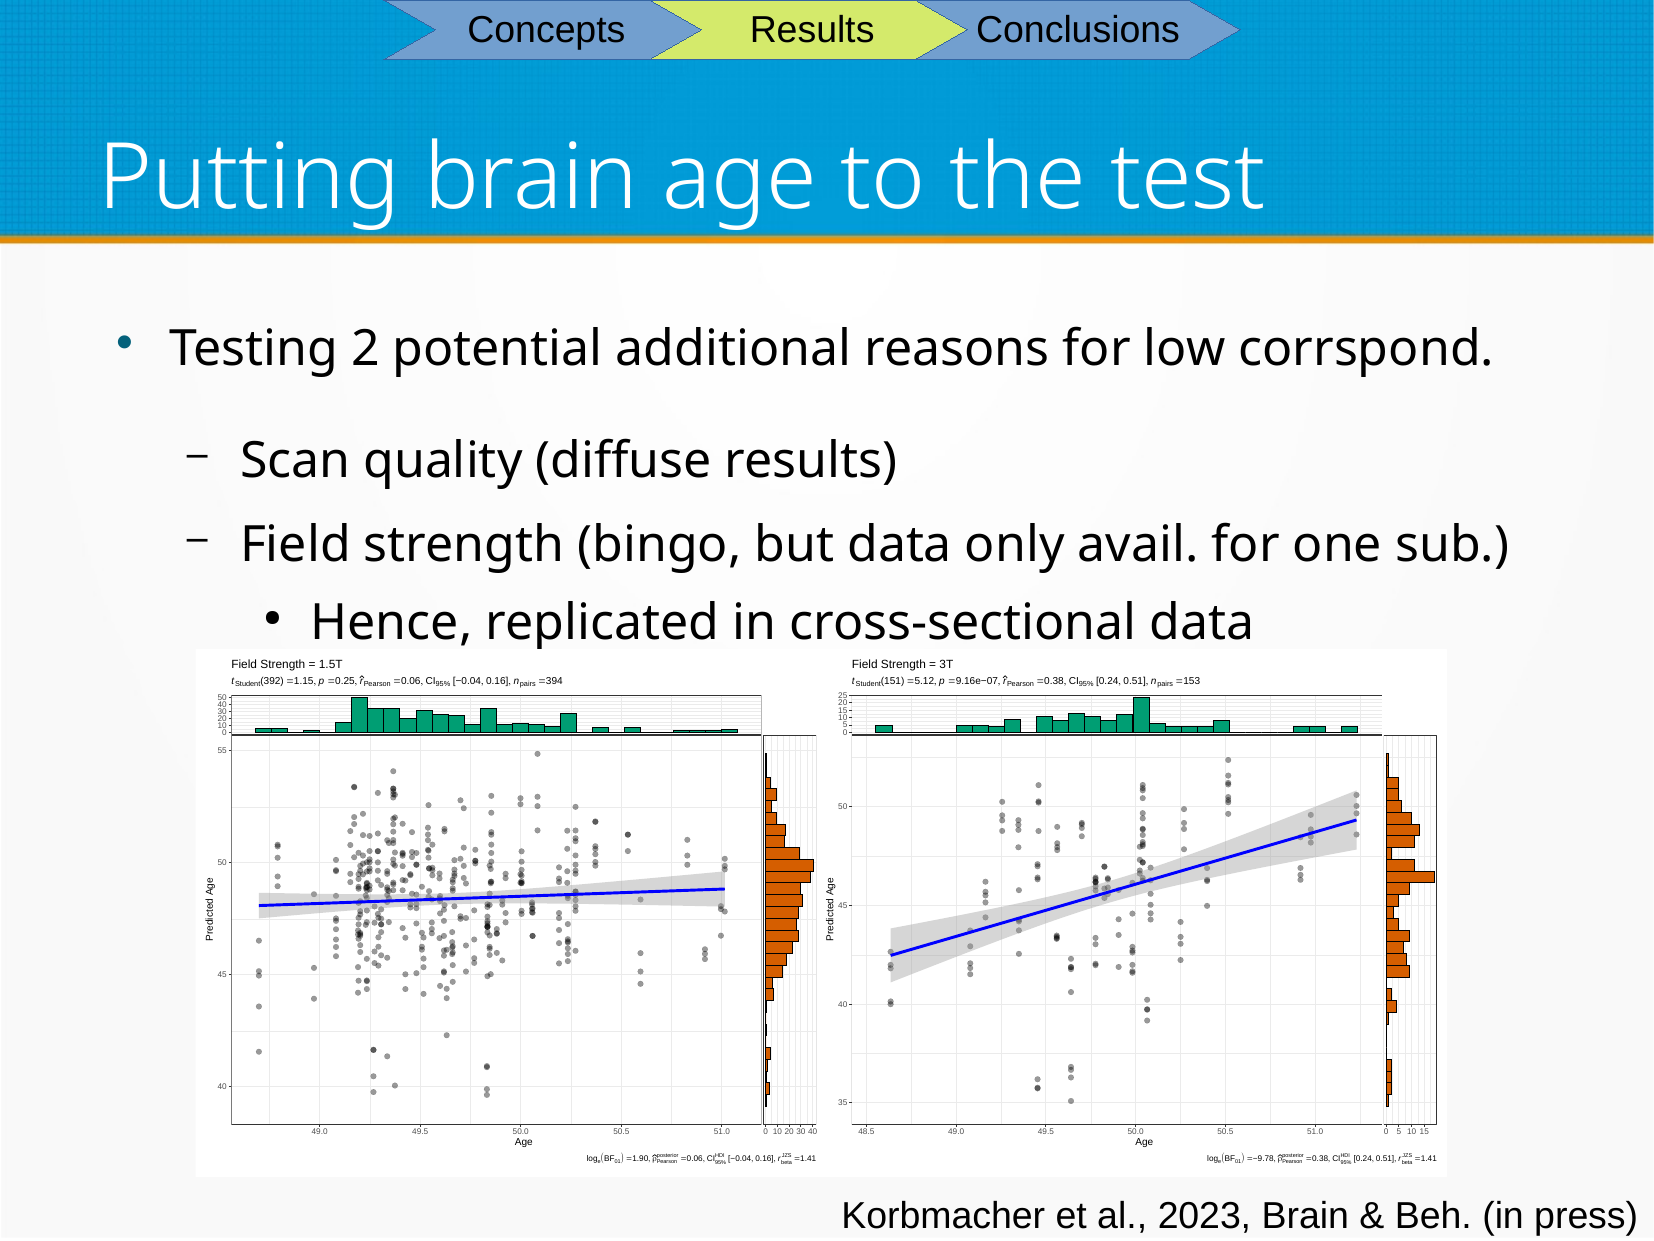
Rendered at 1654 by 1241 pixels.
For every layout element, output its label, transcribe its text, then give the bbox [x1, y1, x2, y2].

text_box Concepts [383, 0, 700, 60]
list Testing 2 potential additional reasons for low corrspond. Scan quality (diffuse results) Field strength (bingo, but data only avail. for one sub.) Hence, replicated in cross-sectional data [98, 315, 1654, 1080]
picture [0, 233, 1654, 1241]
text_box Conclusions [915, 0, 1241, 60]
text_box Results [649, 0, 966, 60]
title Putting brain age to the test [98, 19, 1654, 227]
text_box Korbmacher et al., 2023, Brain & Beh. (in press) [826, 1183, 1654, 1240]
